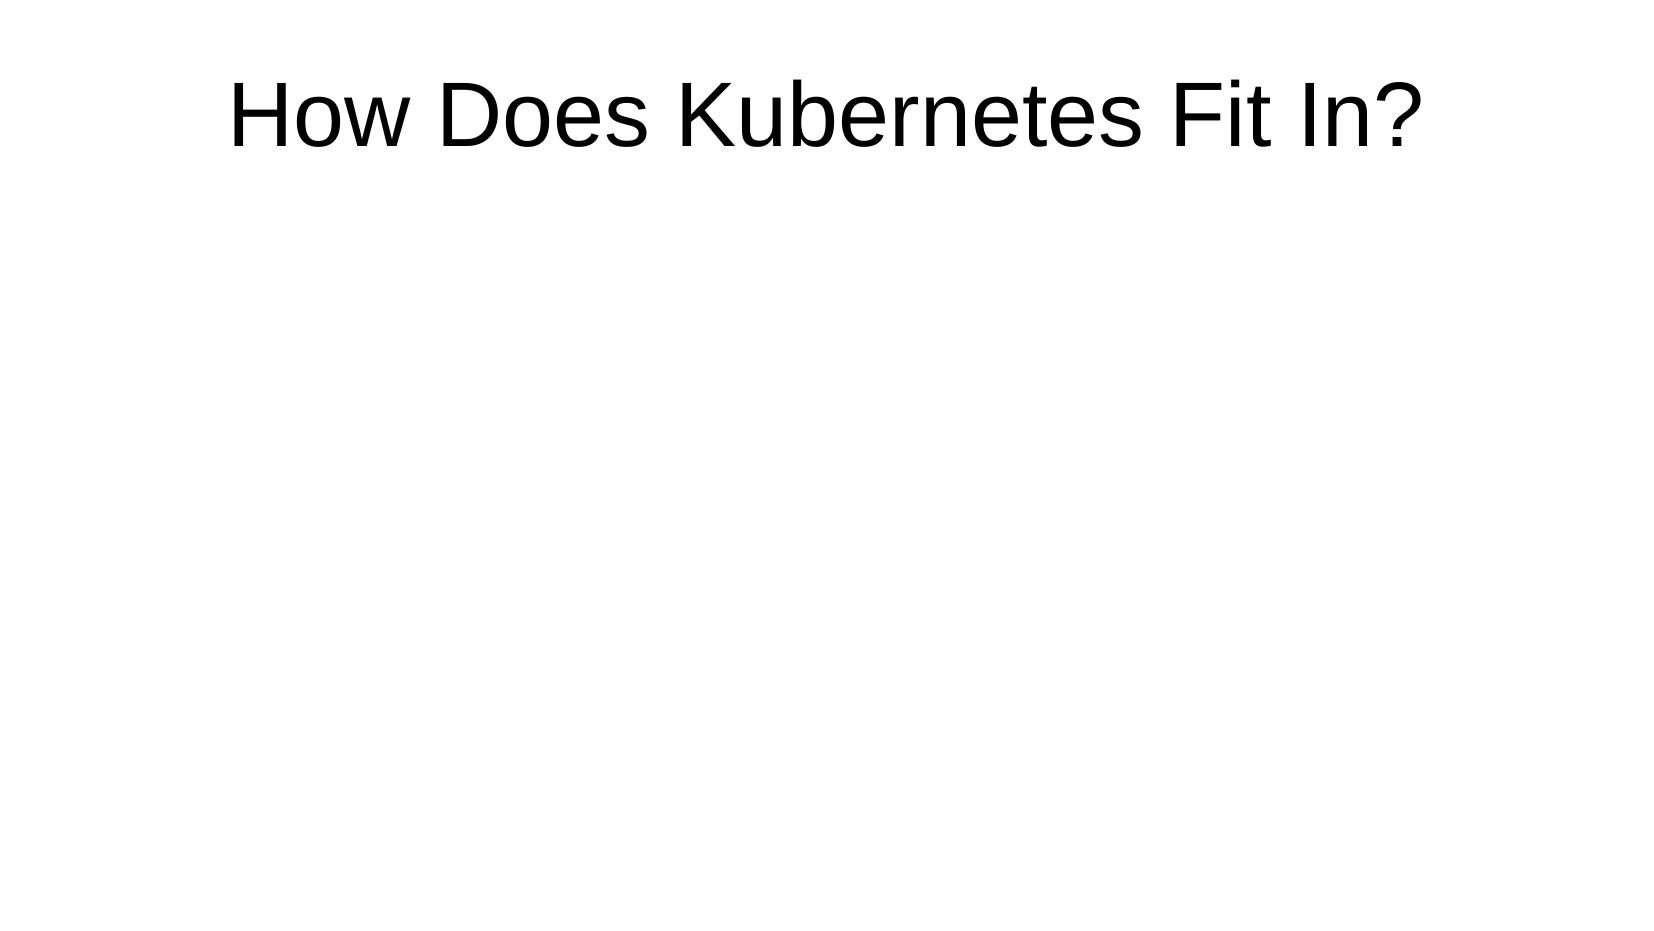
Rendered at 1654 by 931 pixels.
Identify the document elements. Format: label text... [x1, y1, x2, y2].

title How Does Kubernetes Fit In? [82, 37, 1571, 193]
